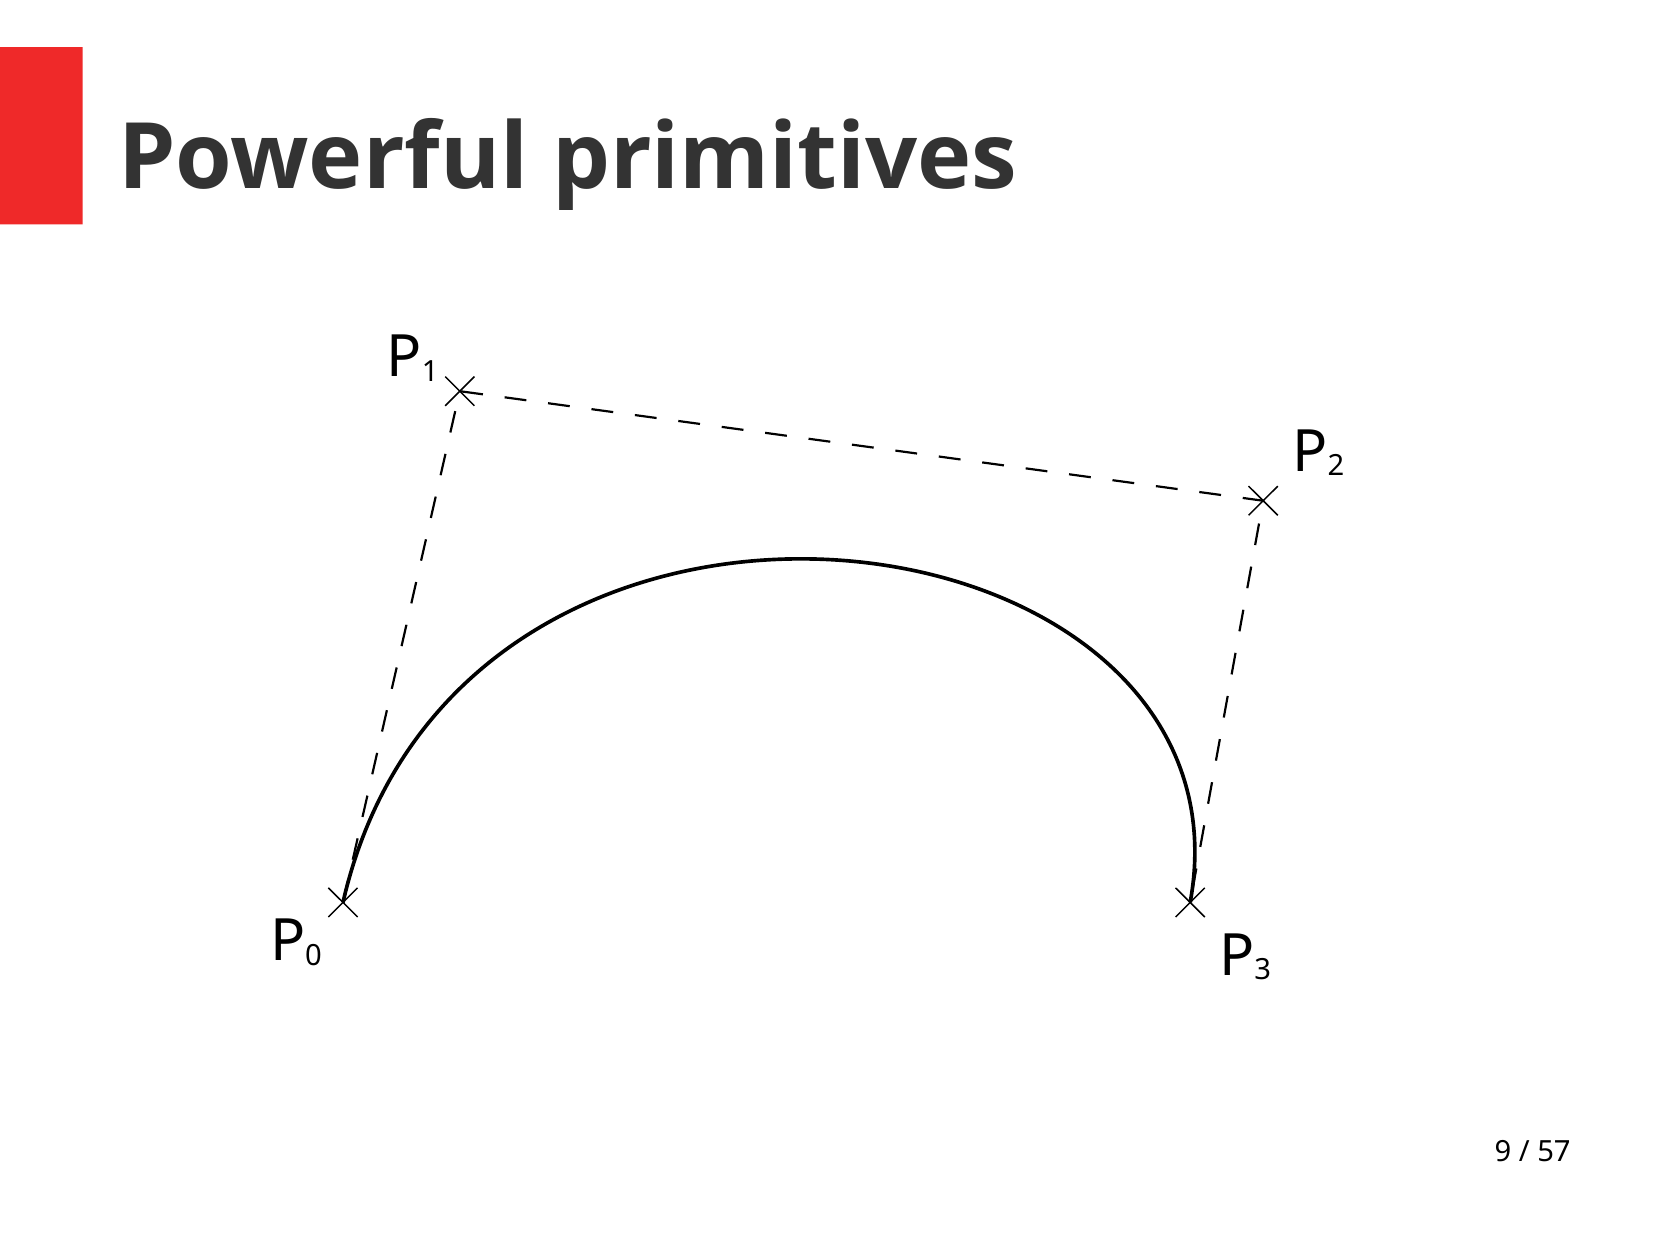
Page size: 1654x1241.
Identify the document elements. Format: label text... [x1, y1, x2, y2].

title Powerful primitives [118, 49, 1571, 257]
picture [240, 288, 1411, 1021]
